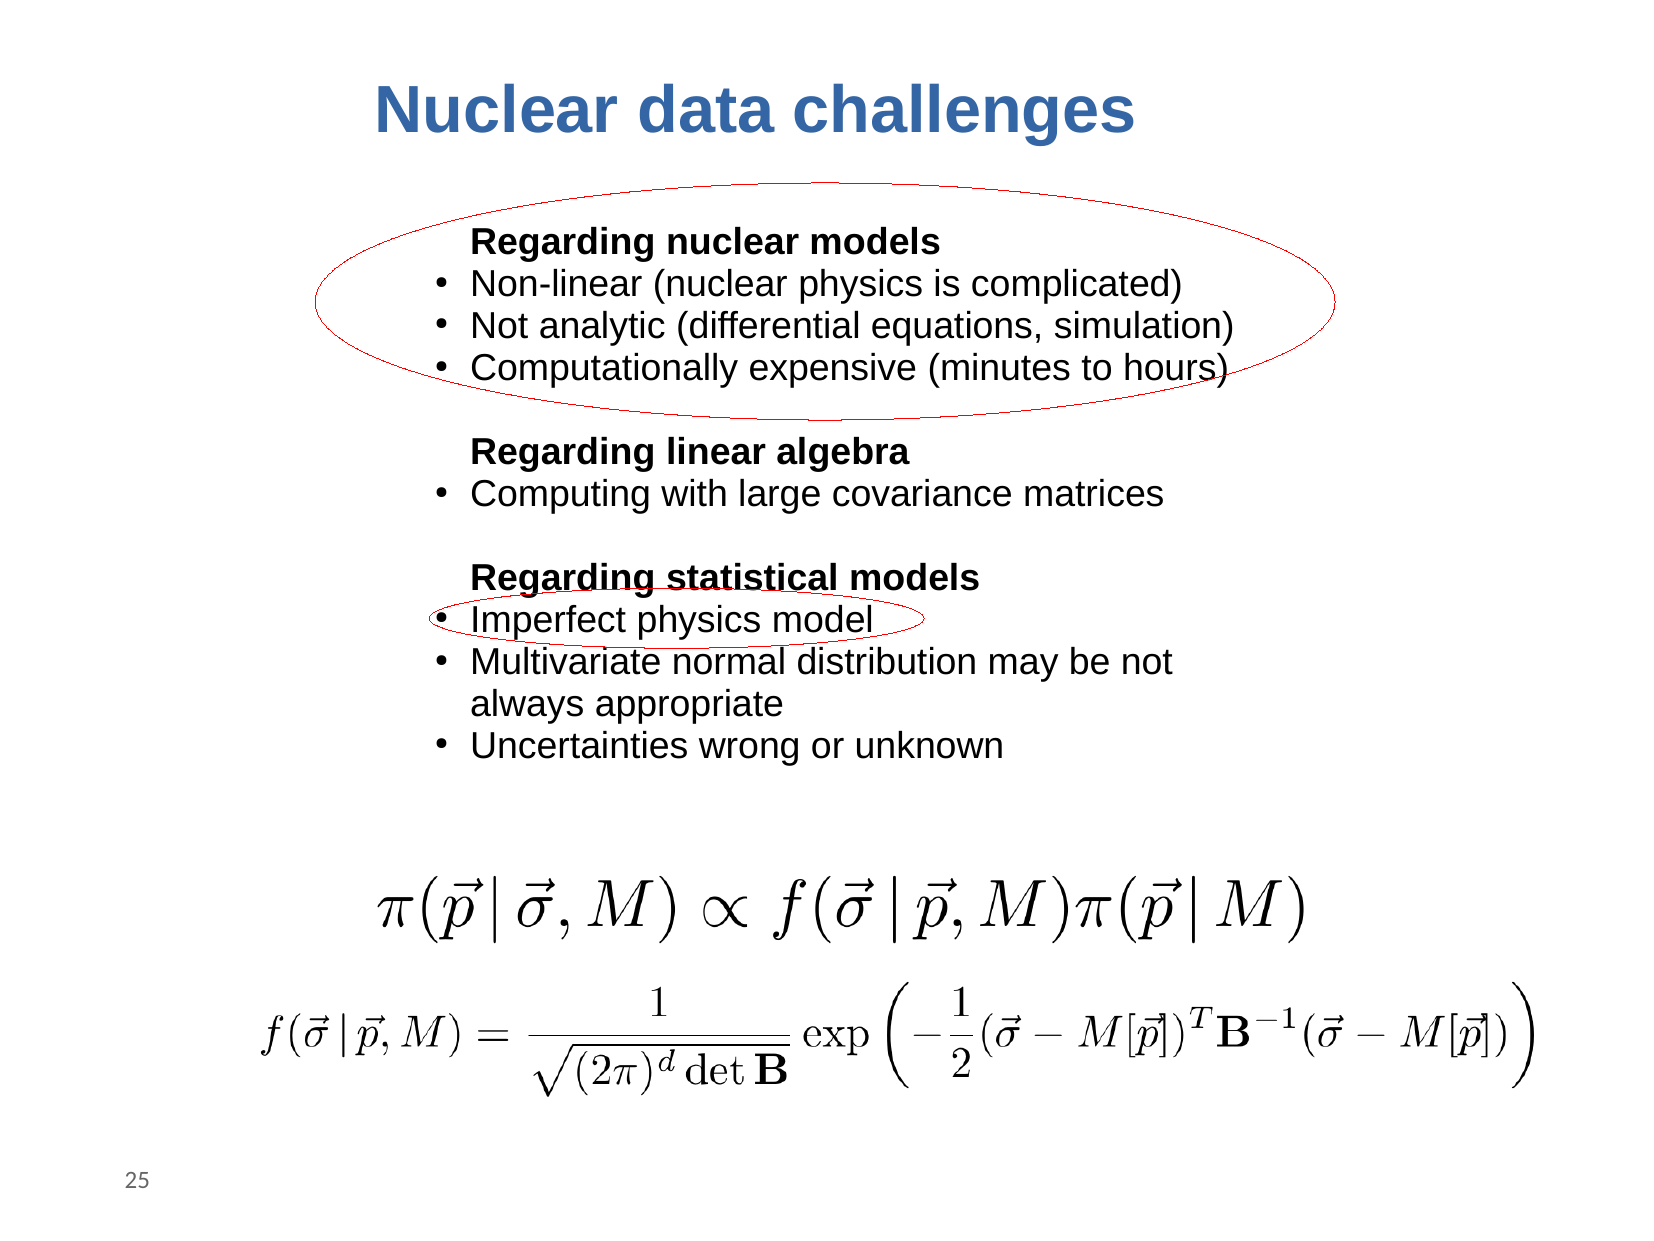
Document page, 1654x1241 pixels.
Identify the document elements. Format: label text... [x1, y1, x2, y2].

picture [255, 975, 1541, 1102]
text_box Regarding nuclear models Non-linear (nuclear physics is complicated) Not analytic (differential equations, simulation) Computationally expensive (minutes to hours) Regarding linear algebra Computing with large covariance matrices Regarding statistical models Imperfect physics model Multivariate normal distribution may be not always appropriate Uncertainties wrong or unknown [420, 212, 1261, 816]
title Nuclear data challenges [147, 5, 1365, 213]
picture [375, 874, 1306, 946]
